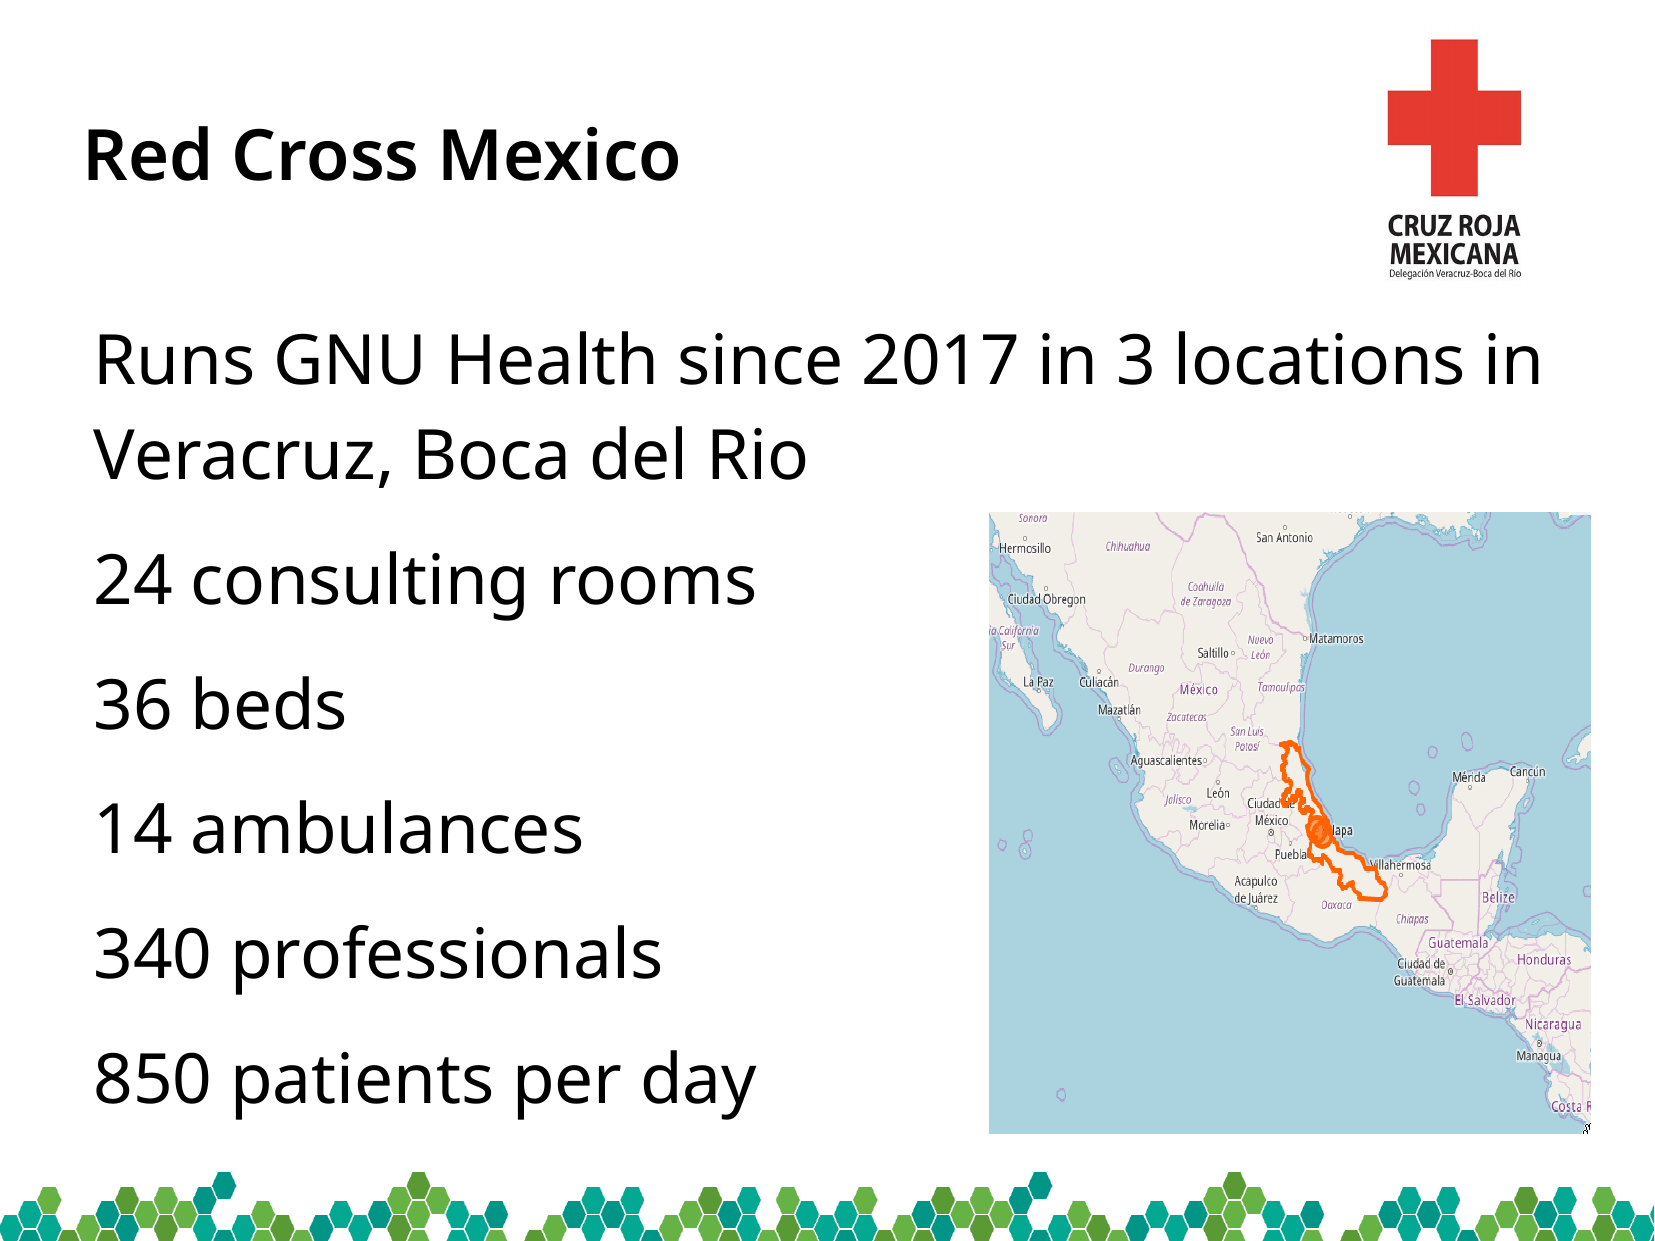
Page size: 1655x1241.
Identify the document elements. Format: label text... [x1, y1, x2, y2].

list Runs GNU Health since 2017 in 3 locations in Veracruz, Boca del Rio 24 consulting rooms 36 beds 14 ambulances 340 professionals 850 patients per day [93, 311, 1609, 1132]
title Red Cross Mexico [82, 49, 1339, 257]
picture [989, 512, 1591, 1134]
picture [1339, 23, 1570, 296]
picture [0, 1161, 1655, 1241]
